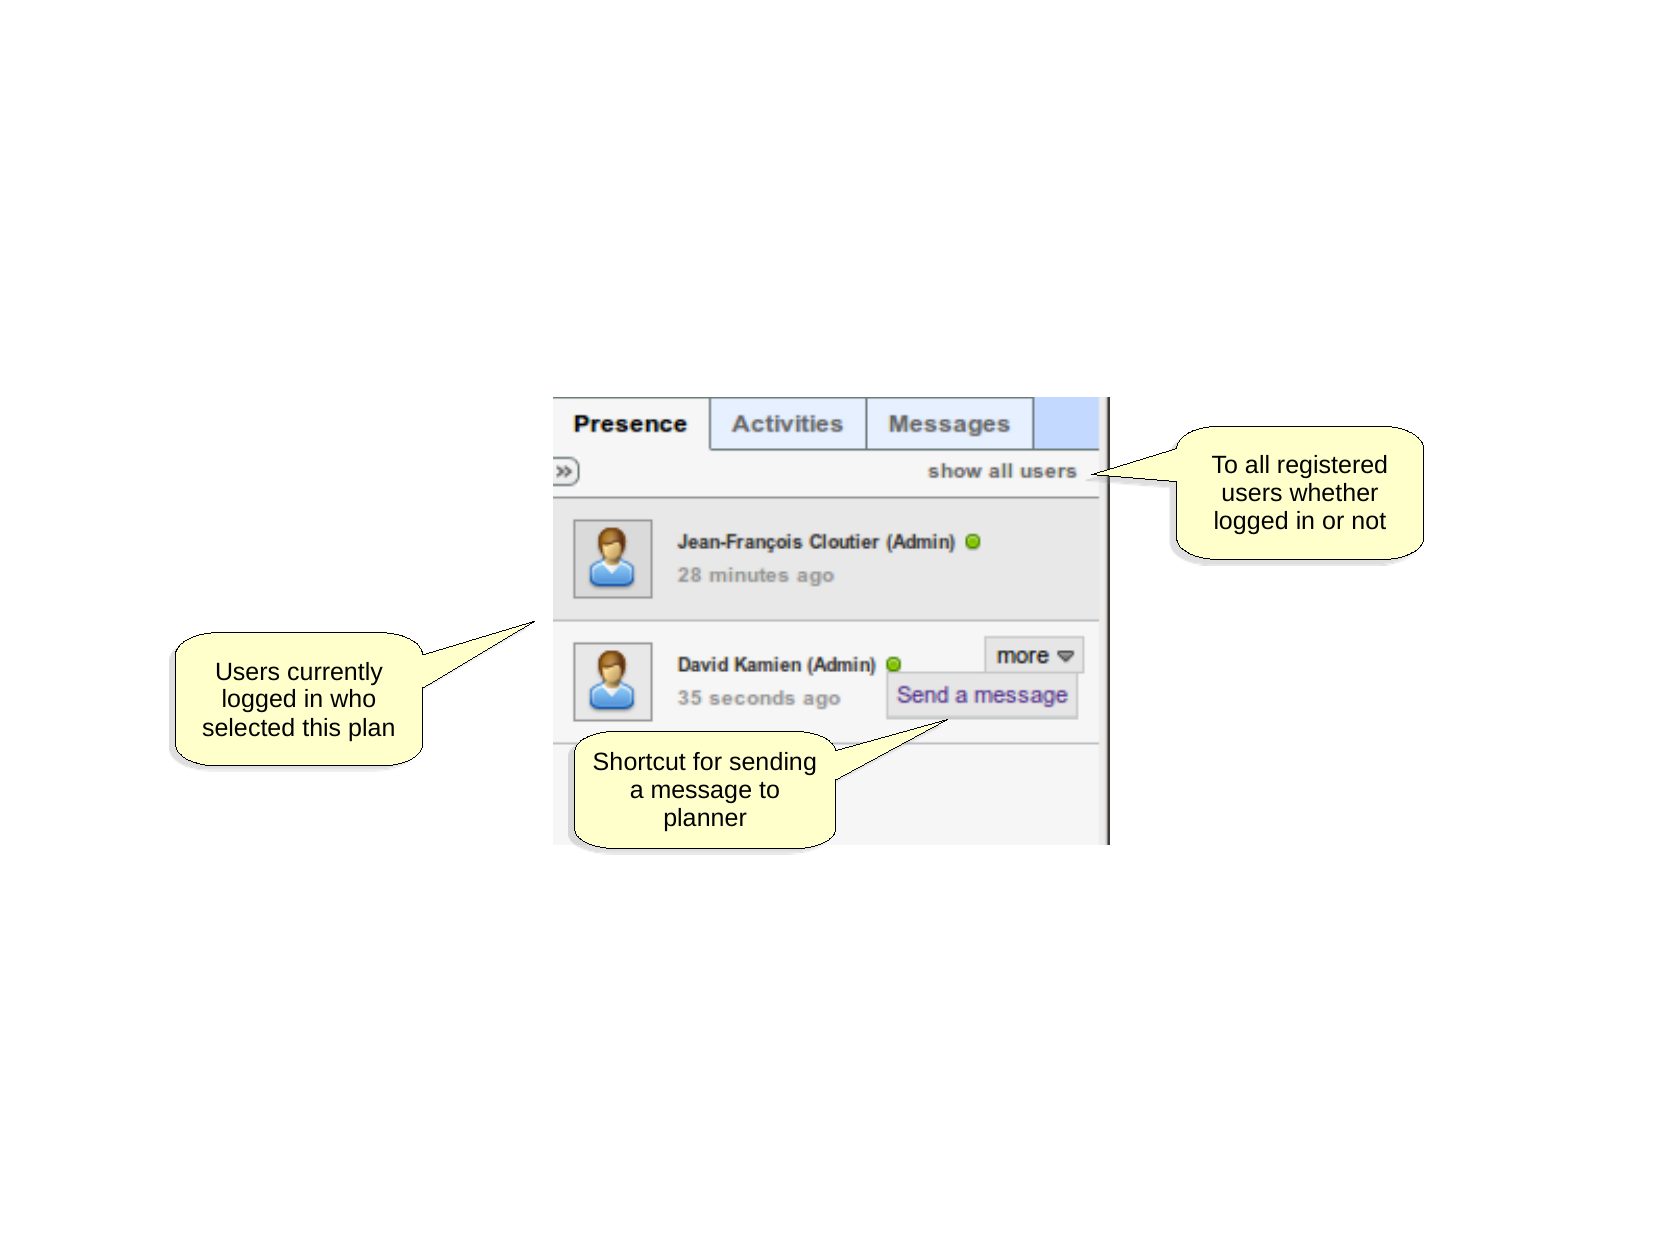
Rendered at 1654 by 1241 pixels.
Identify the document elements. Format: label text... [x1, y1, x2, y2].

text_box Shortcut for sending a message to planner [574, 719, 948, 849]
picture [553, 397, 1110, 846]
text_box Users currently logged in who selected this plan [175, 621, 535, 766]
text_box To all registered users whether logged in or not [1091, 426, 1424, 560]
